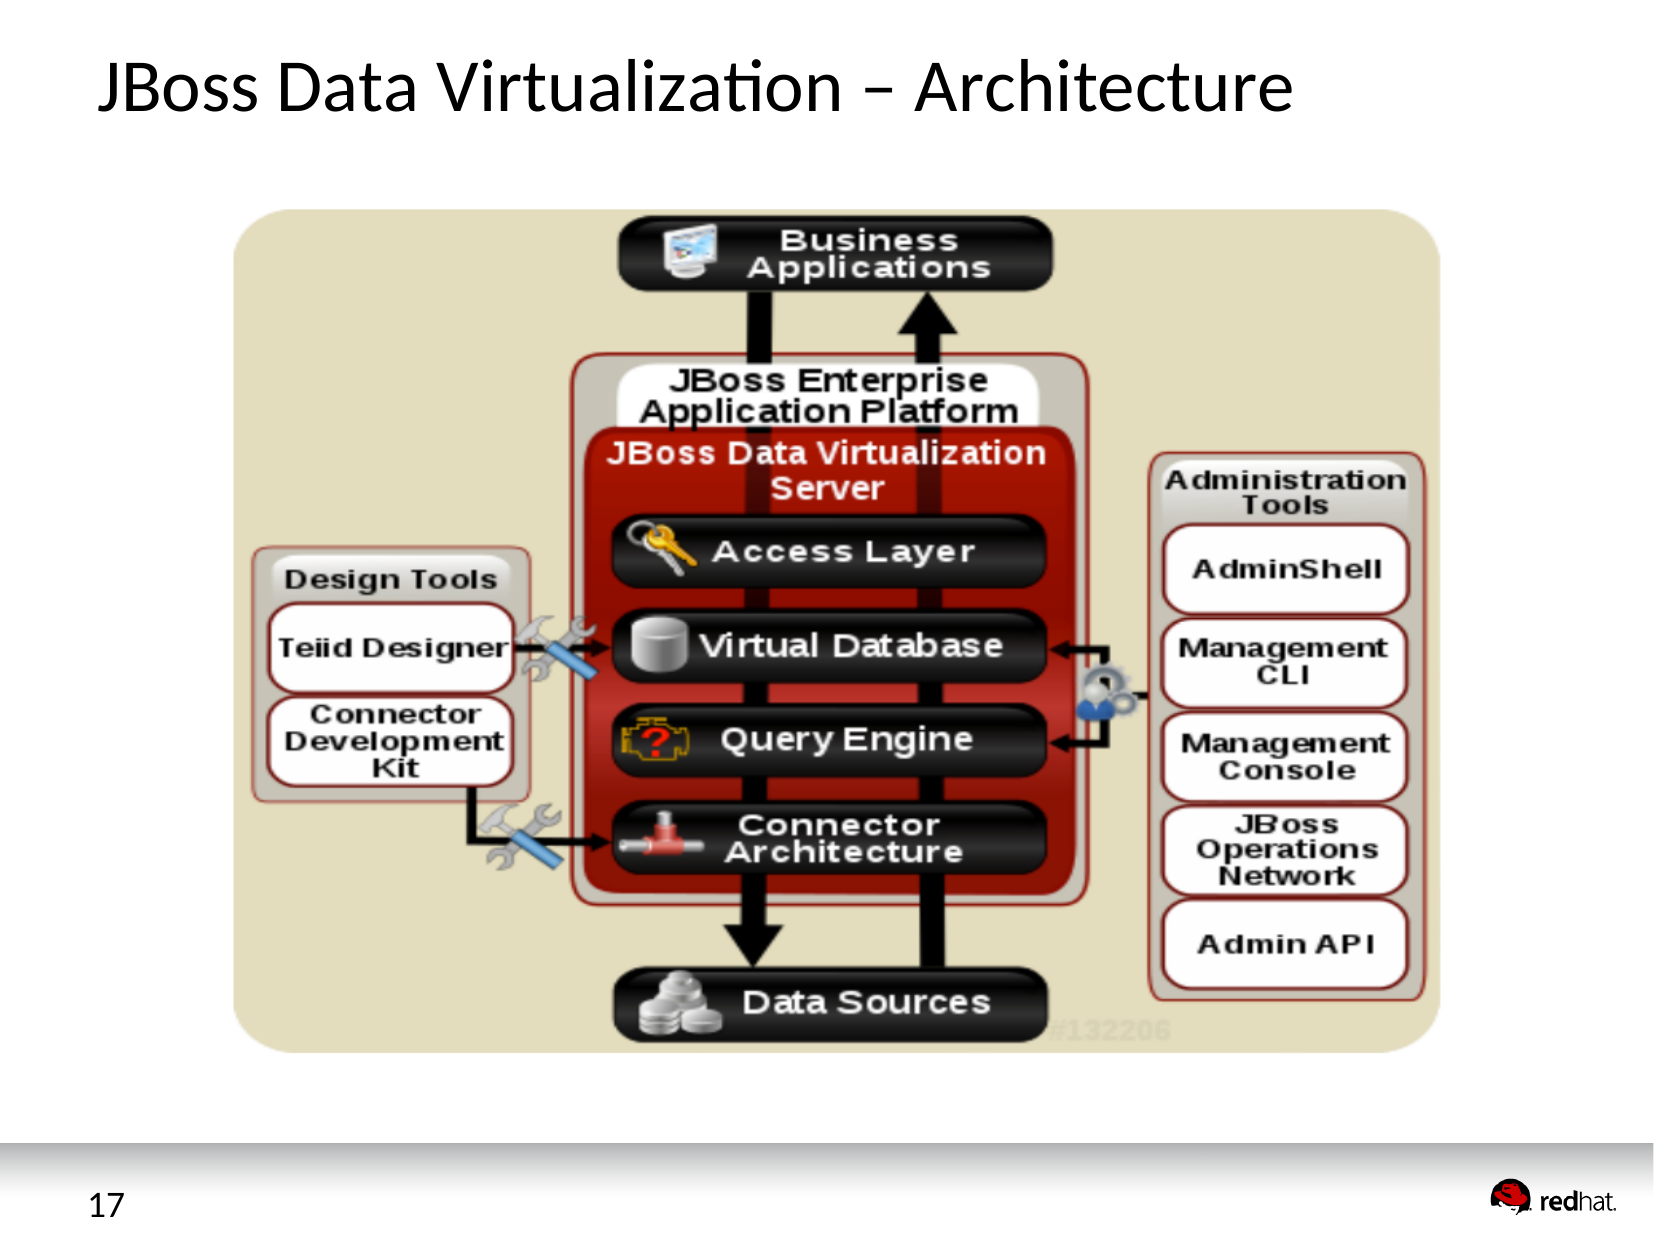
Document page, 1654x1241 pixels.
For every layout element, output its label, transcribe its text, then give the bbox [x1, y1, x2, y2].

picture [210, 225, 1463, 1066]
title JBoss Data Virtualization – Architecture [82, 37, 1571, 225]
picture [0, 1143, 1654, 1241]
